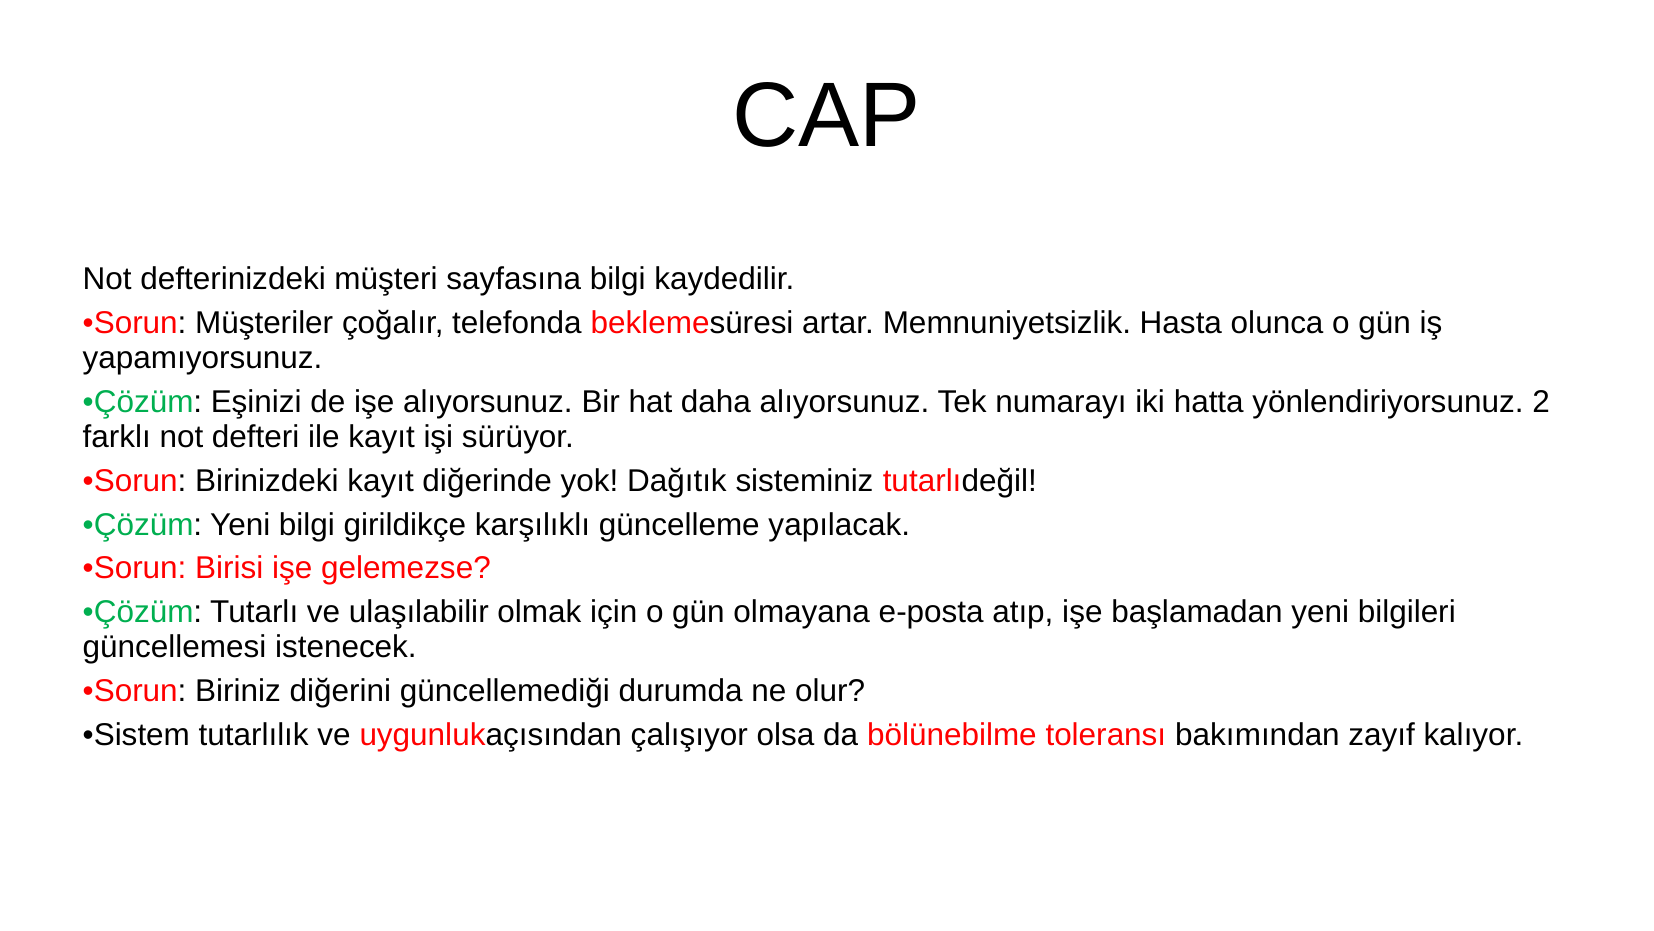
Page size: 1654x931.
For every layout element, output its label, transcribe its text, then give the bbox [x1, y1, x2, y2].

list Not defterinizdeki müşteri sayfasına bilgi kaydedilir. •Sorun: Müşteriler çoğalır, telefonda beklemesüresi artar. Memnuniyetsizlik. Hasta olunca o gün iş yapamıyorsunuz. •Çözüm: Eşinizi de işe alıyorsunuz. Bir hat daha alıyorsunuz. Tek numarayı iki hatta yönlendiriyorsunuz. 2 farklı not defteri ile kayıt işi sürüyor. •Sorun: Birinizdeki kayıt diğerinde yok! Dağıtık sisteminiz tutarlıdeğil! •Çözüm: Yeni bilgi girildikçe karşılıklı güncelleme yapılacak. •Sorun: Birisi işe gelemezse? •Çözüm: Tutarlı ve ulaşılabilir olmak için o gün olmayana e-posta atıp, işe başlamadan yeni bilgileri güncellemesi istenecek. •Sorun: Biriniz diğerini güncellemediği durumda ne olur? •Sistem tutarlılık ve uygunlukaçısından çalışıyor olsa da bölünebilme toleransı bakımından zayıf kalıyor. [82, 217, 1571, 758]
title CAP [82, 37, 1571, 193]
